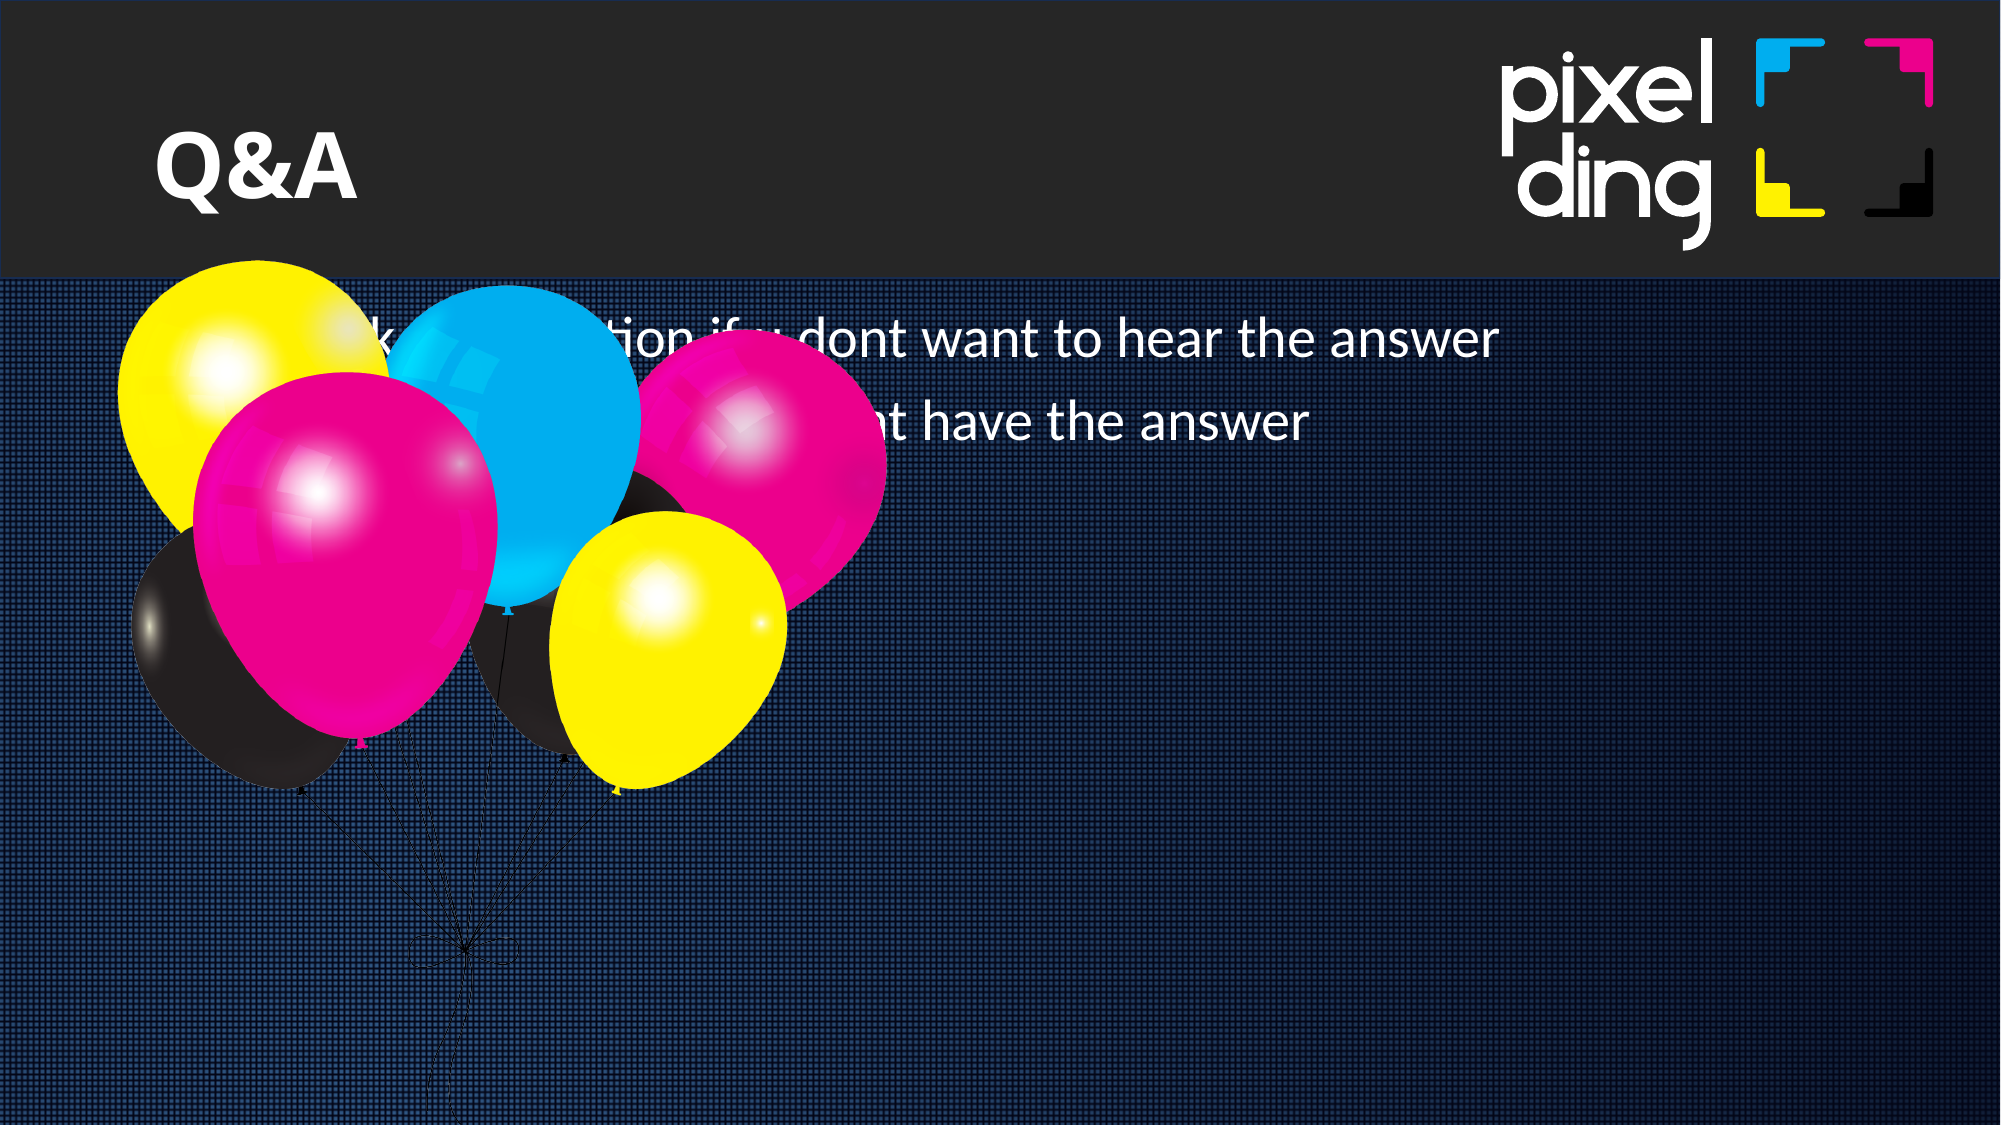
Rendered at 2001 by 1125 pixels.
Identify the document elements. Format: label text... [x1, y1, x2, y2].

title Q&A [137, 59, 1863, 278]
picture [117, 260, 887, 1125]
list Dont ask for question if u dont want to hear the answer Dont ask for question if u dont have the answer [887, 299, 1863, 1014]
